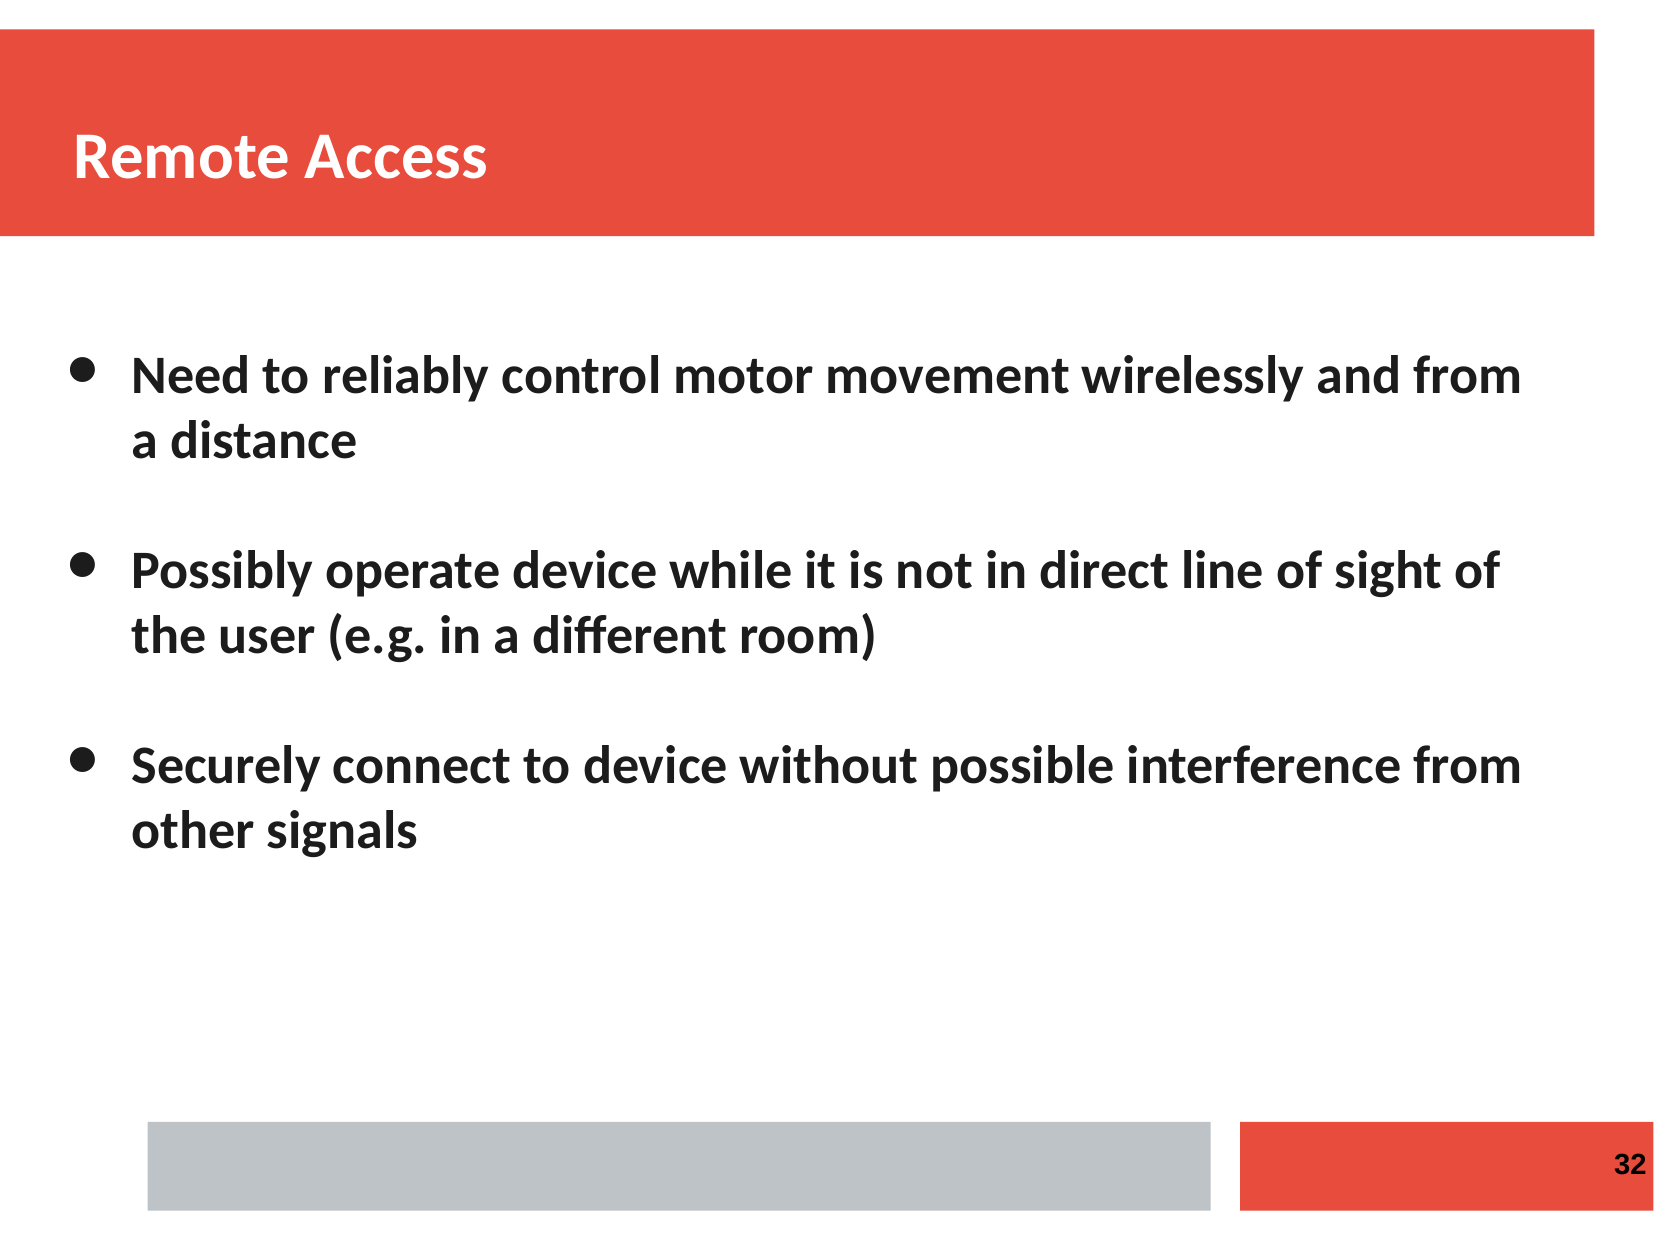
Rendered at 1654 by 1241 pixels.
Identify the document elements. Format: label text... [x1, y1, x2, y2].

slide_number <number> [1547, 1145, 1647, 1241]
title Remote Access [59, 59, 1595, 207]
list Need to reliably control motor movement wirelessly and from a distance Possibly operate device while it is not in direct line of sight of the user (e.g. in a different room) Securely connect to device without possible interference from other signals [41, 324, 1548, 1093]
